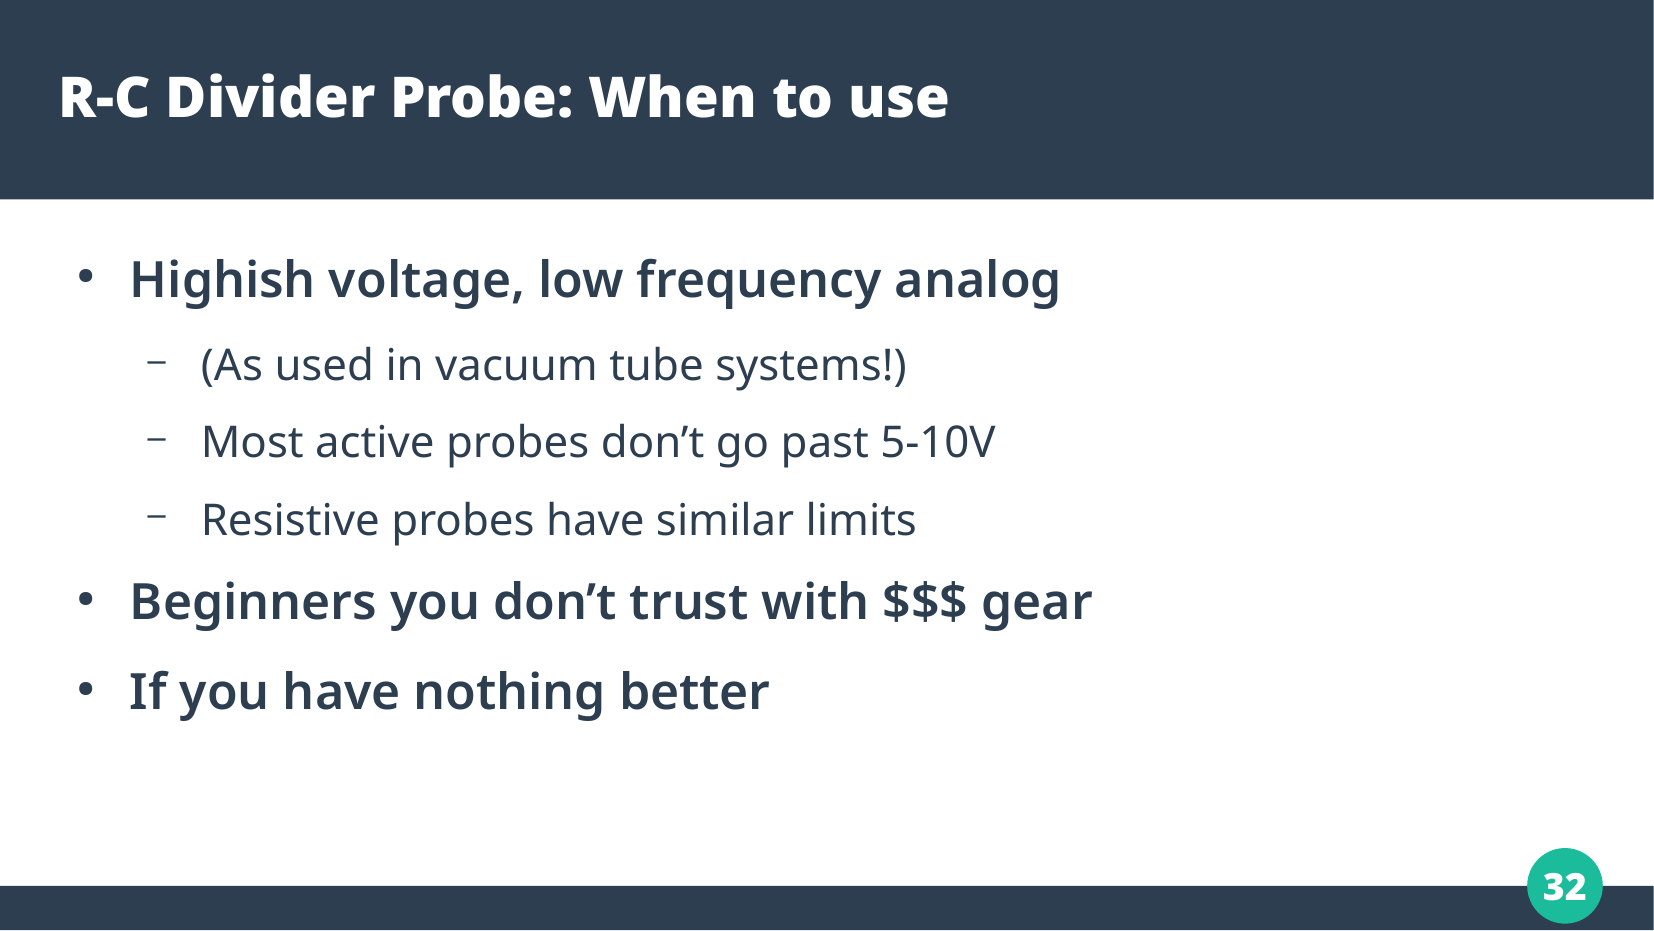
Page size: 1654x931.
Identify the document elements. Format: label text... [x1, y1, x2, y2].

list Highish voltage, low frequency analog (As used in vacuum tube systems!) Most active probes don’t go past 5-10V Resistive probes have similar limits Beginners you don’t trust with $$$ gear If you have nothing better [59, 243, 1595, 864]
title R-C Divider Probe: When to use [59, 37, 1595, 155]
